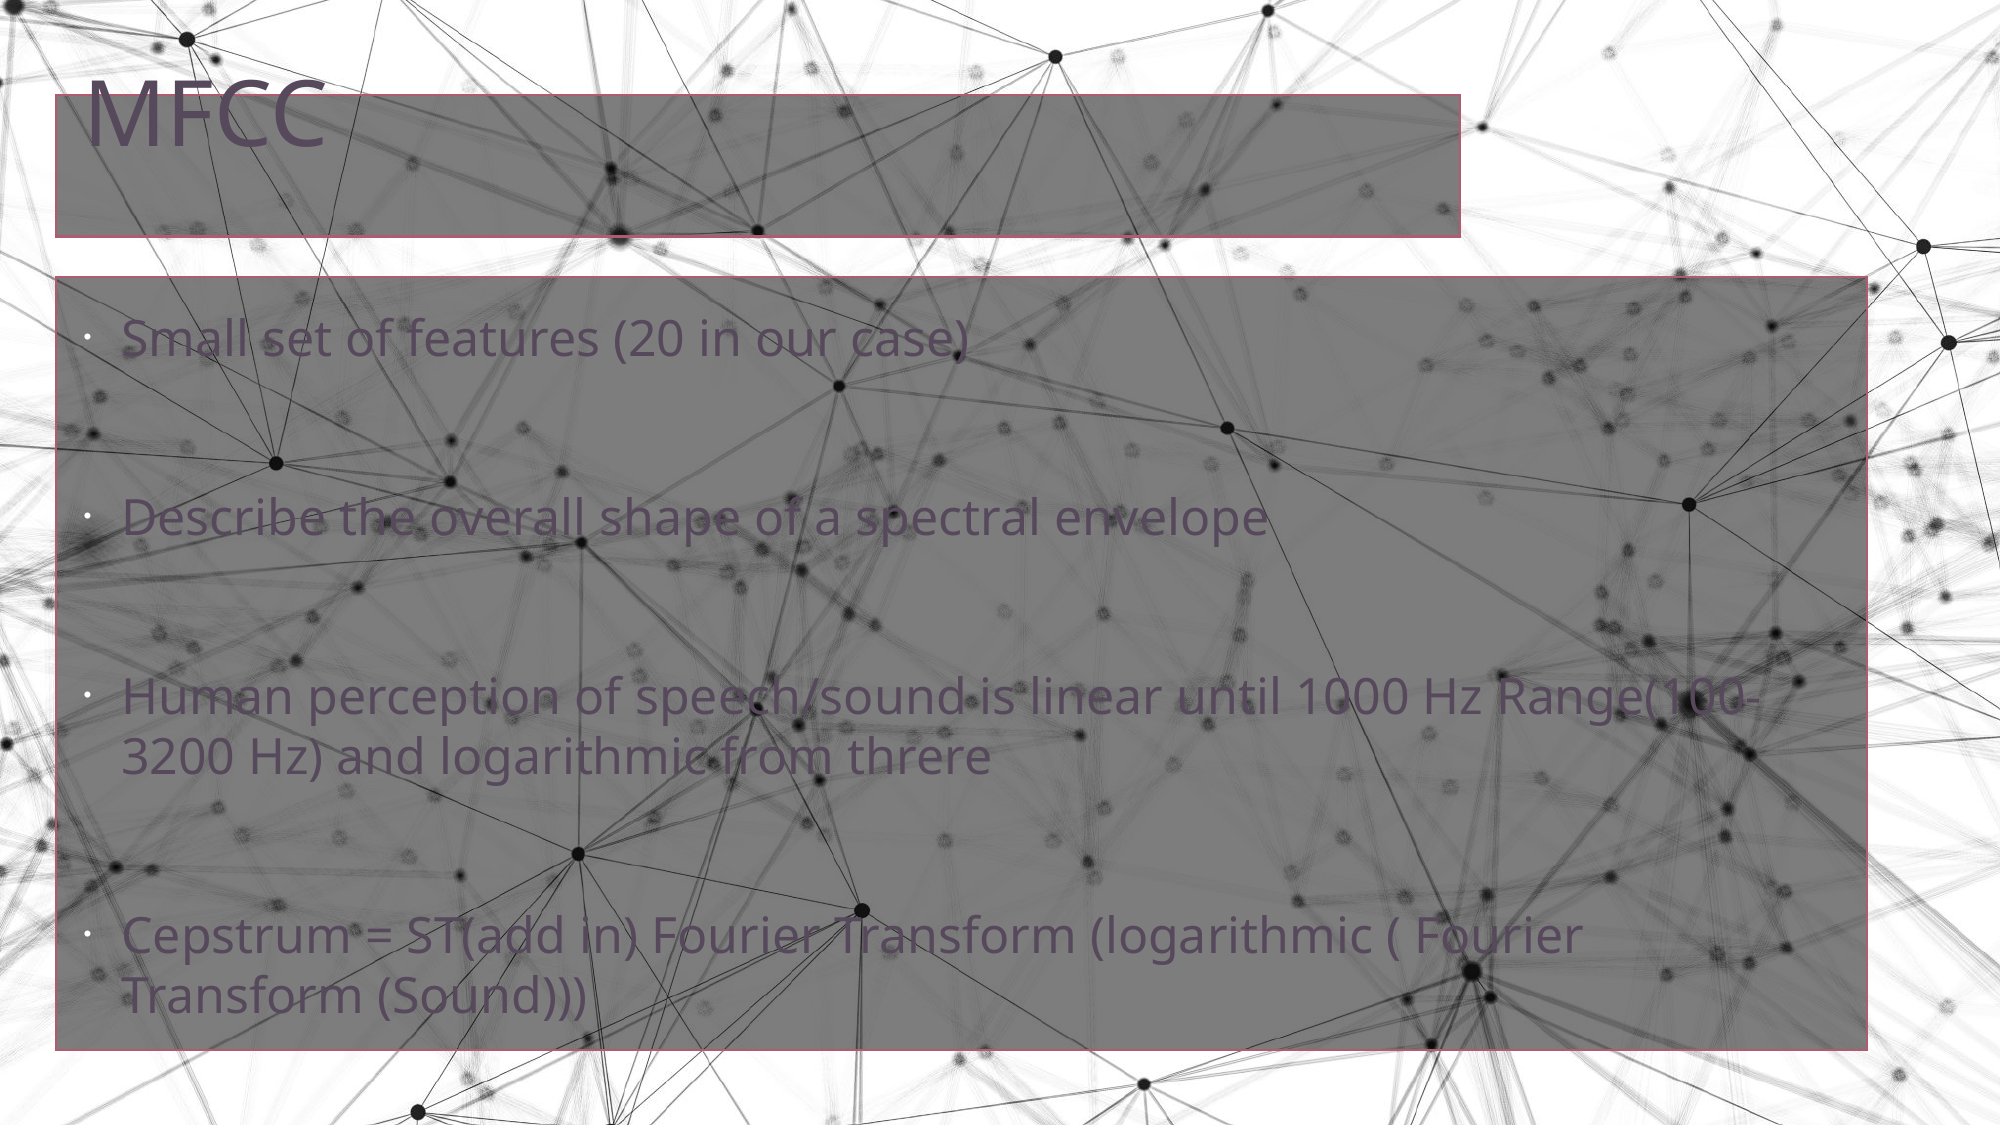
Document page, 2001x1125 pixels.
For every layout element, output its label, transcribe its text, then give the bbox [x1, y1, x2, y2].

picture [0, 0, 2000, 1125]
title MFCC [68, 59, 1799, 277]
text_box [55, 94, 68, 237]
text_box [55, 277, 1868, 1050]
list Small set of features (20 in our case) Describe the overall shape of a spectral envelope Human perception of speech/sound is linear until 1000 Hz Range(100-3200 Hz) and logarithmic from threre Cepstrum = ST(add in) Fourier Transform (logarithmic ( Fourier Transform (Sound))) [68, 299, 1799, 990]
